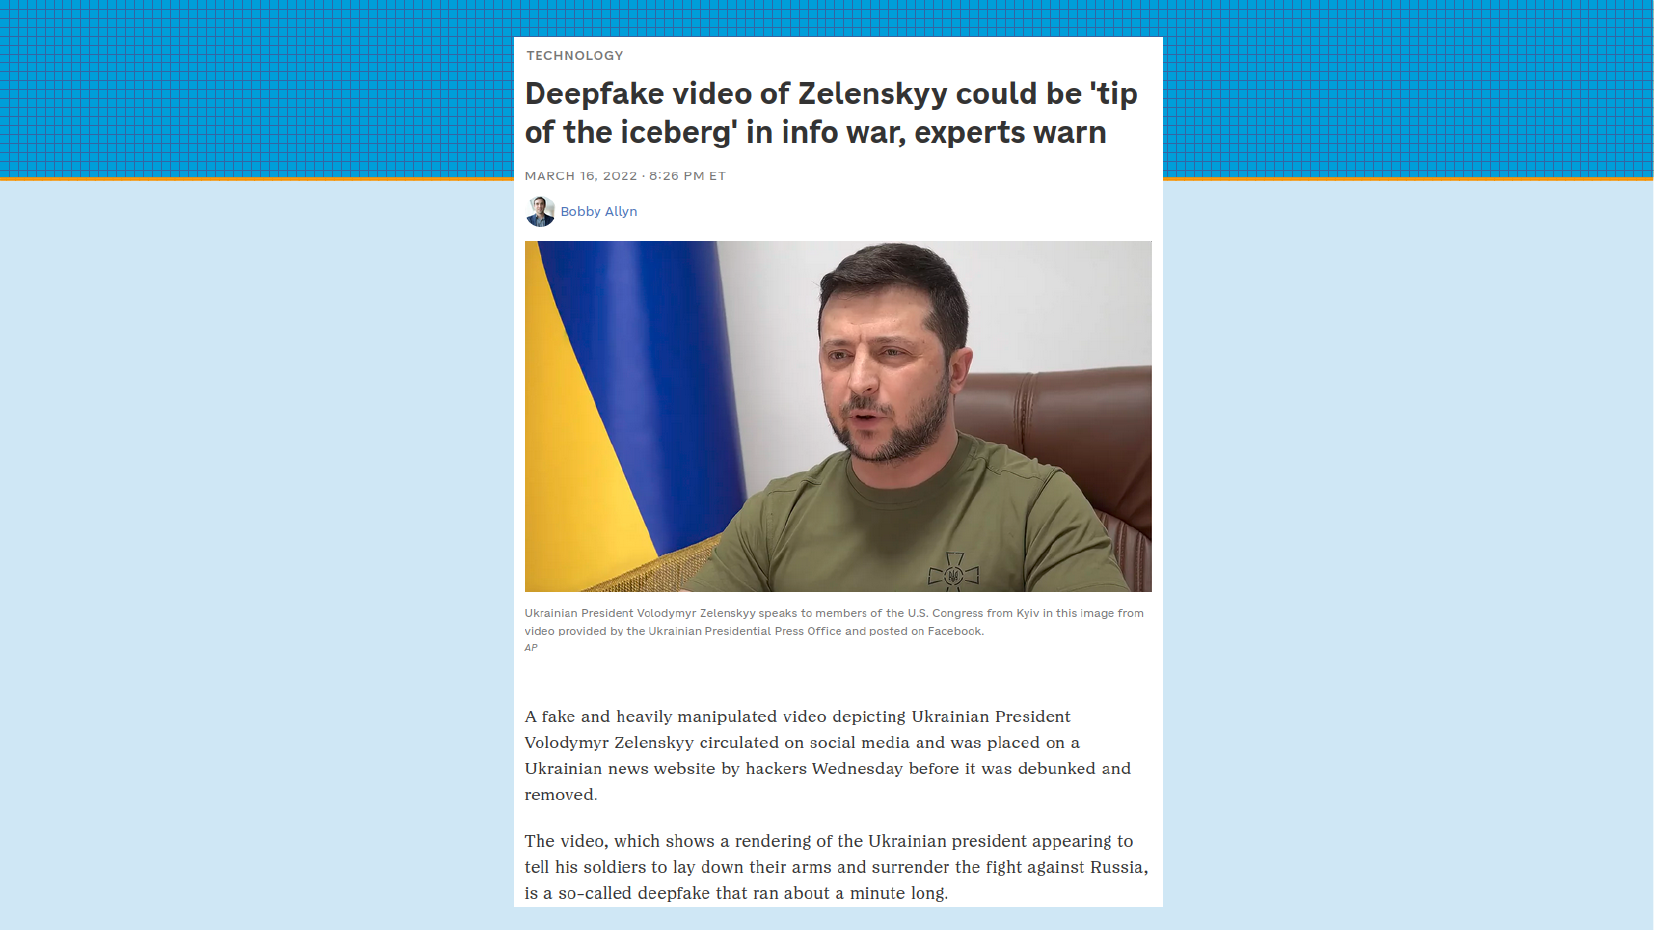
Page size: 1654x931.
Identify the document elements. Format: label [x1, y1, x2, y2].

picture [514, 37, 1163, 907]
